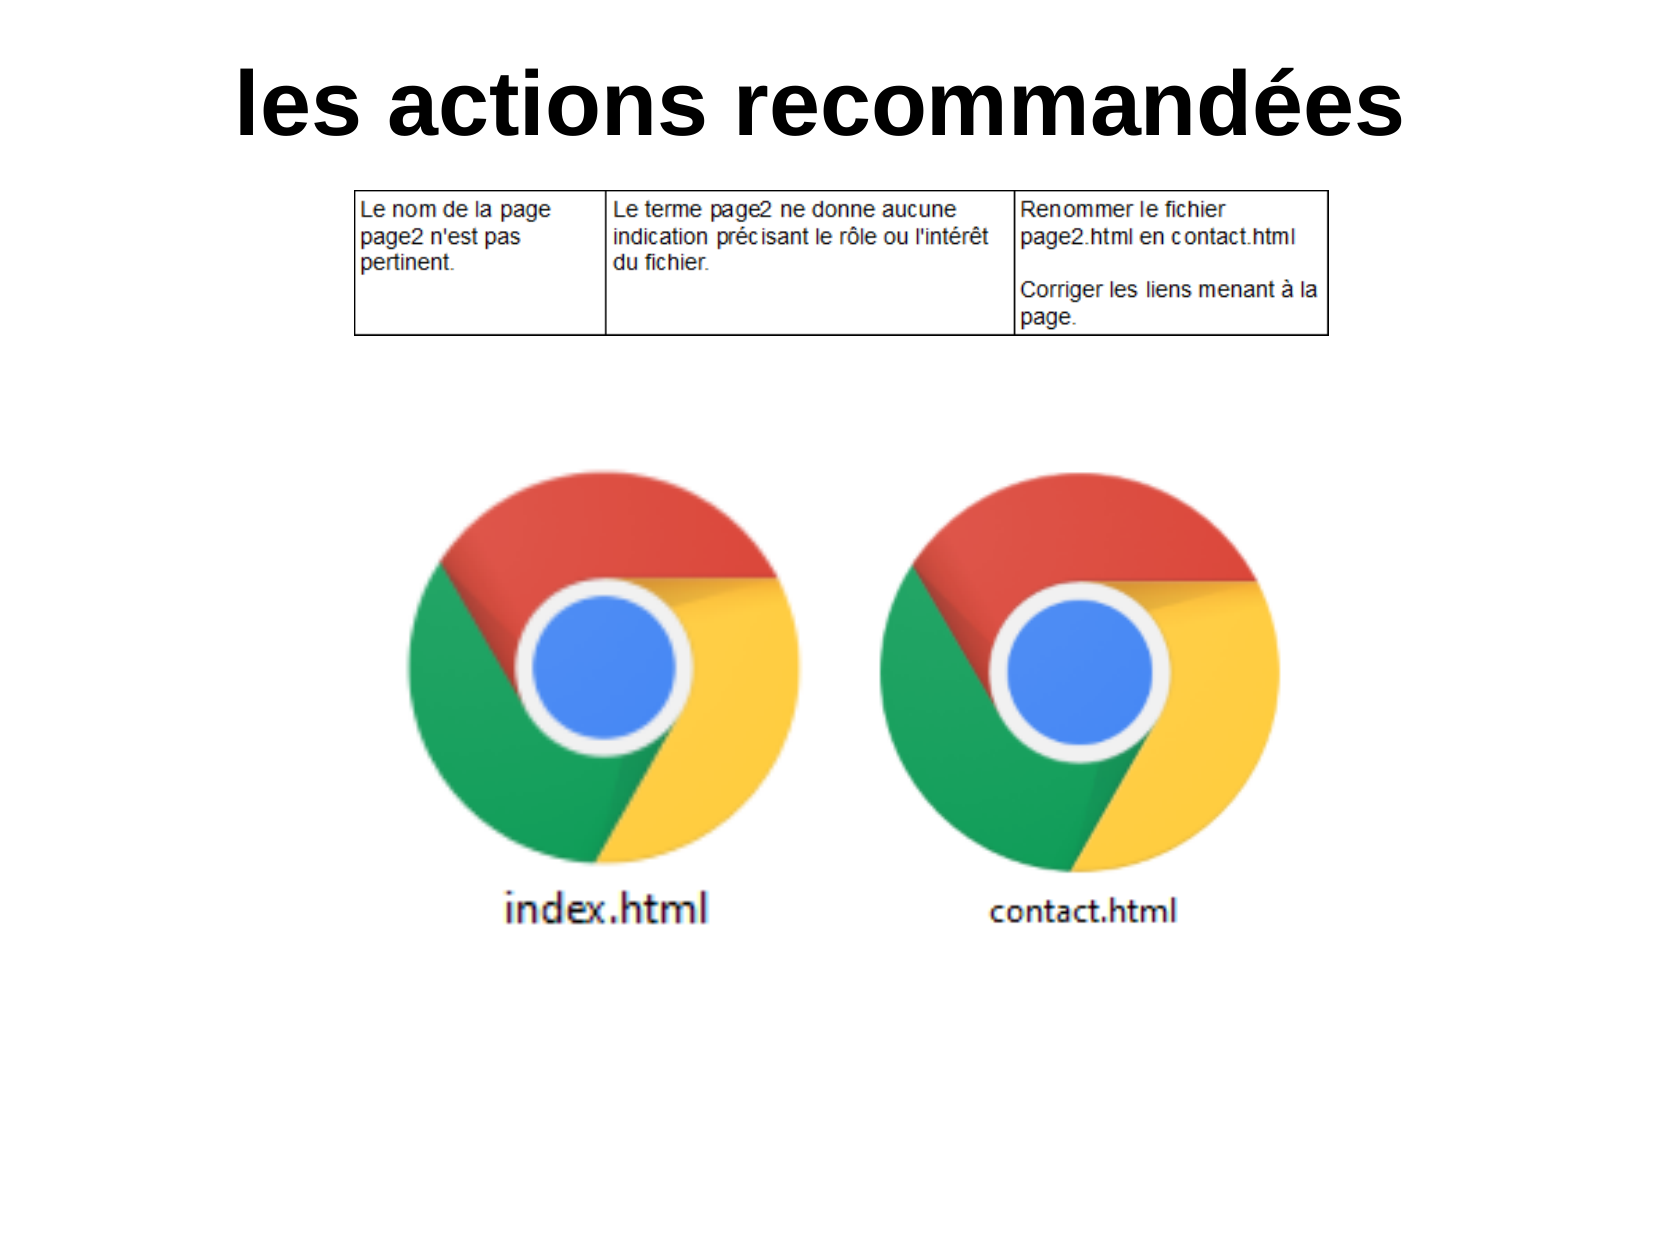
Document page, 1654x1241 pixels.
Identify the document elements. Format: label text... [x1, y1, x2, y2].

picture [354, 435, 1314, 998]
picture [354, 190, 1329, 336]
title les actions recommandées [76, 0, 1565, 208]
